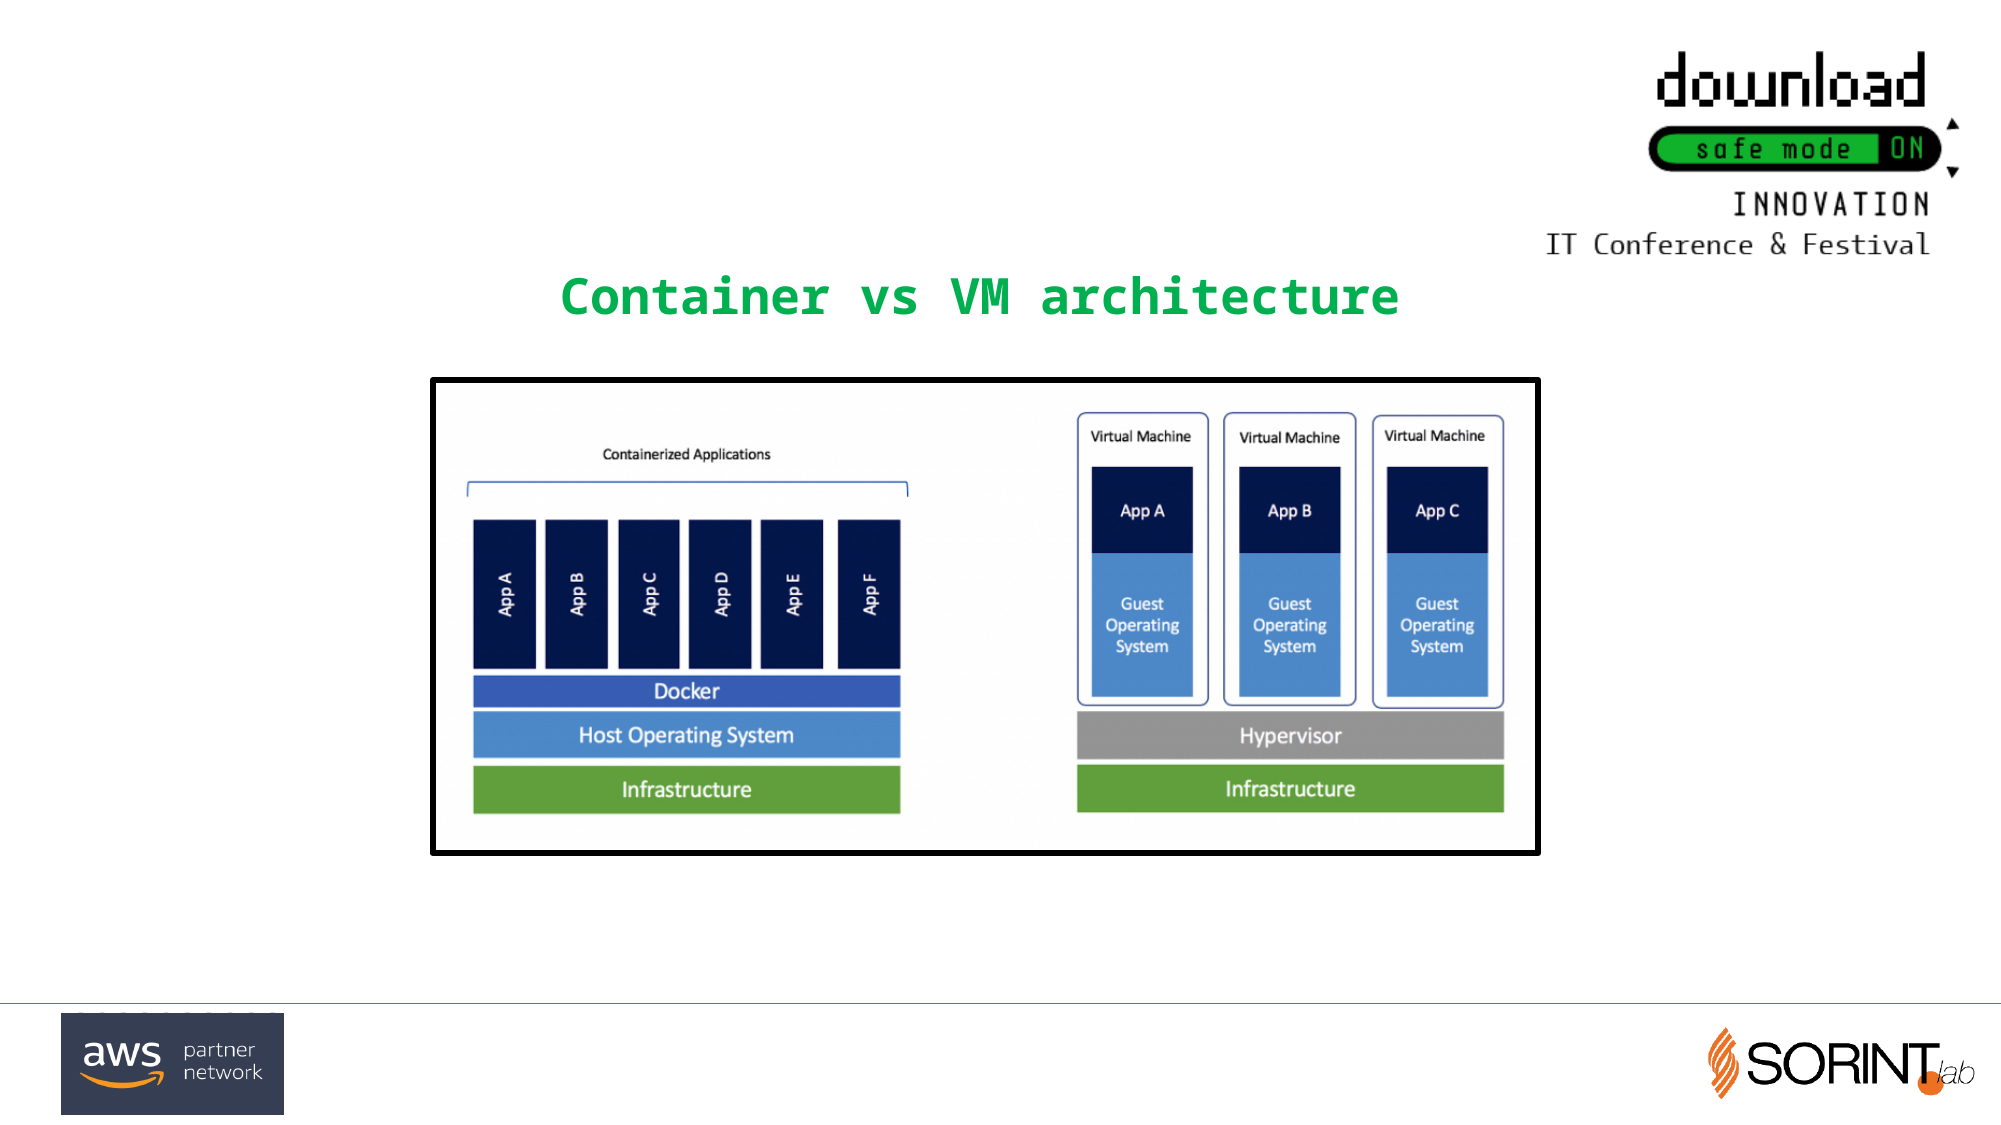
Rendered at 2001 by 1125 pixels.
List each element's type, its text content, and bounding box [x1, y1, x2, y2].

picture [1545, 47, 1961, 263]
picture [1706, 1027, 1976, 1099]
picture [61, 1012, 284, 1115]
picture [435, 383, 1536, 851]
title Container vs VM architecture [365, 236, 1595, 340]
